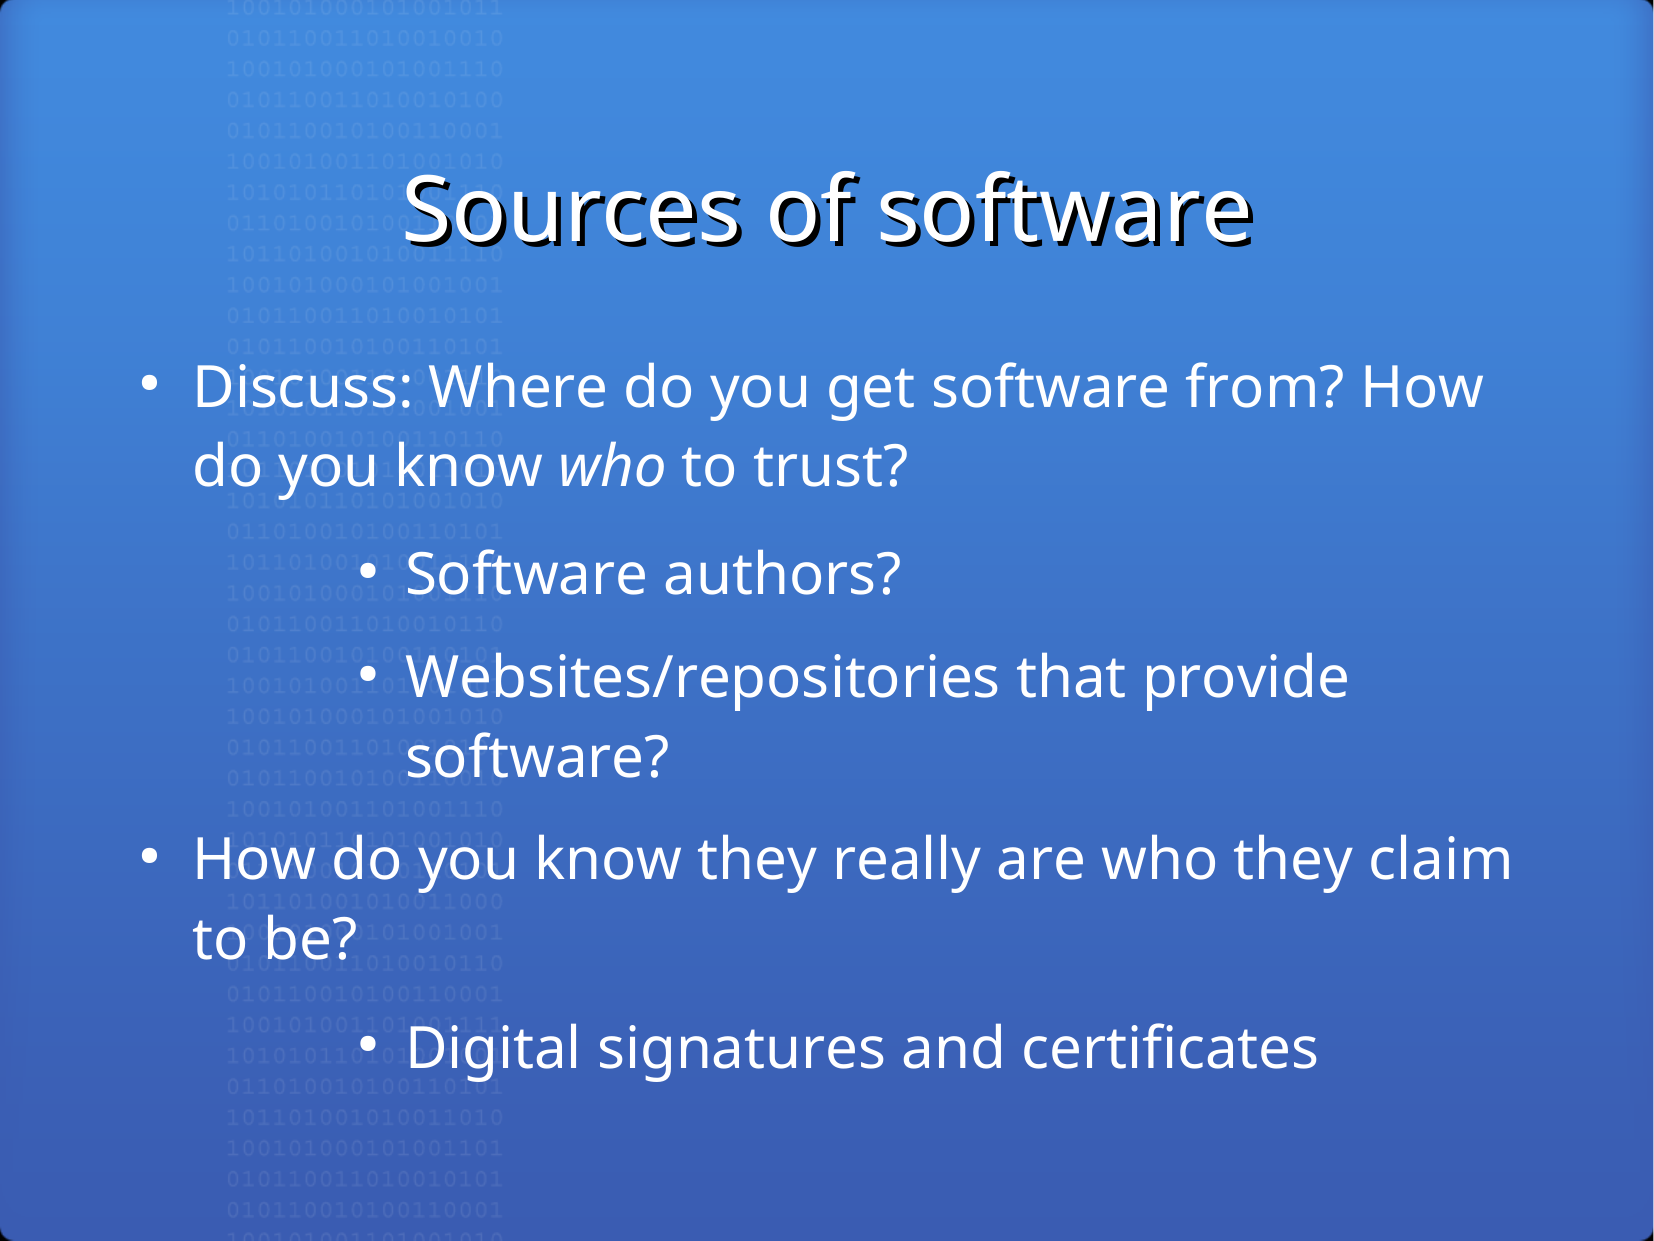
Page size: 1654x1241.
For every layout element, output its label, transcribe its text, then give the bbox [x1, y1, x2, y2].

picture [0, 0, 1654, 1241]
title Sources of software [121, 102, 1534, 310]
list Discuss: Where do you get software from? How do you know who to trust? Software authors? Websites/repositories that provide software? How do you know they really are who they claim to be? Digital signatures and certificates [121, 344, 1534, 1127]
